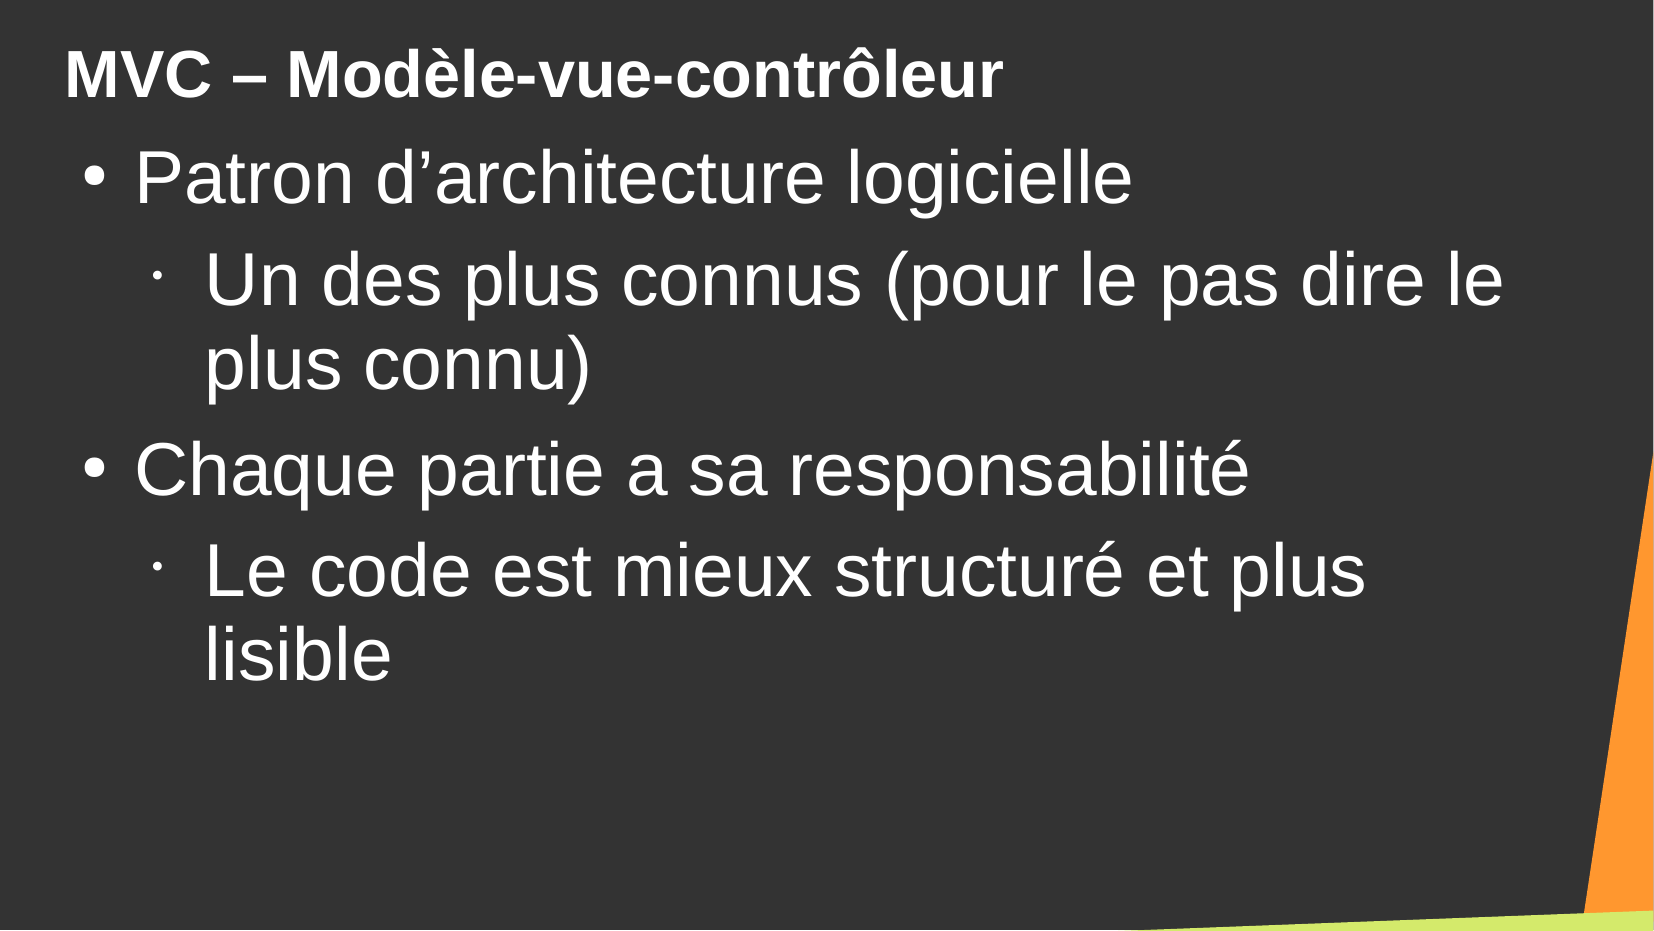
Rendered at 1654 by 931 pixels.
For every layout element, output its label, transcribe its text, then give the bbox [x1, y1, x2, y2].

text_box [1118, 447, 1654, 931]
list Patron d’architecture logicielle Un des plus connus (pour le pas dire le plus connu) Chaque partie a sa responsabilité Le code est mieux structuré et plus lisible [63, 135, 1542, 851]
title MVC – Modèle-vue-contrôleur [64, 37, 1388, 115]
